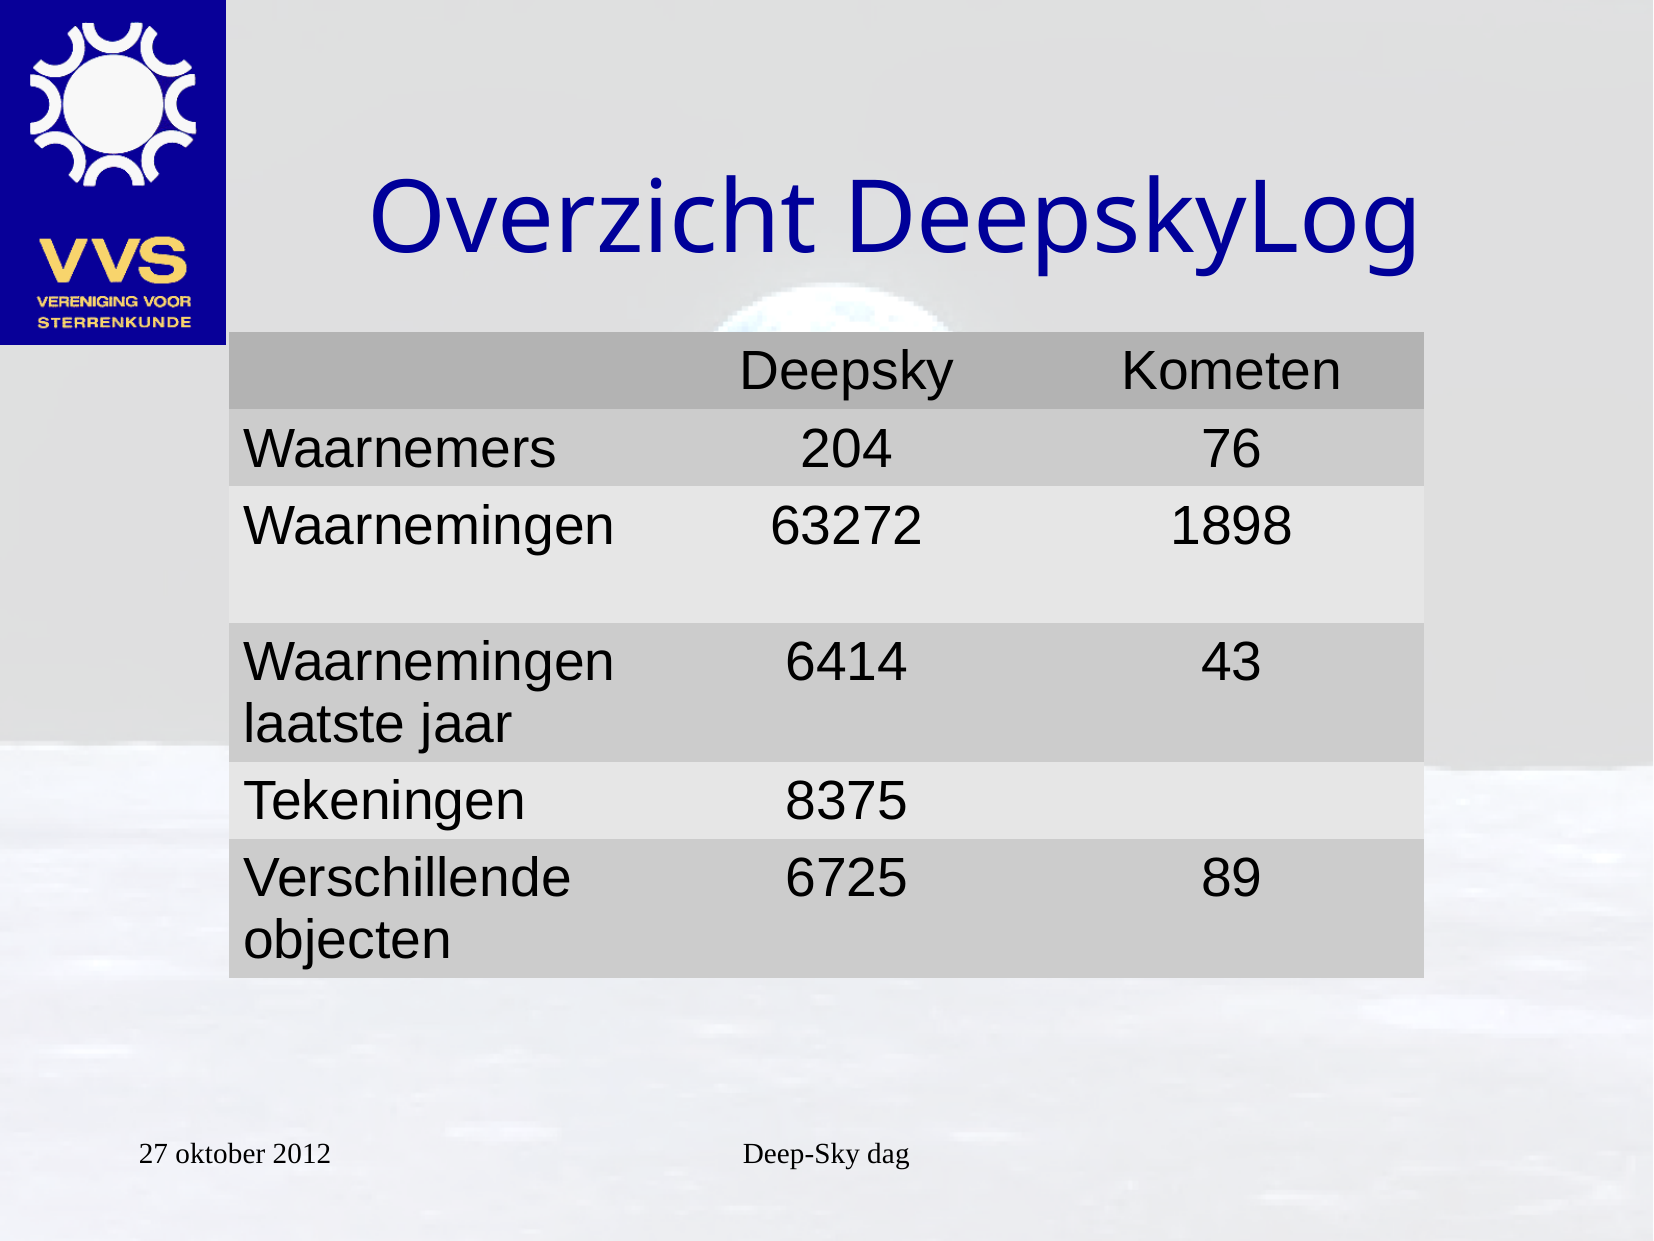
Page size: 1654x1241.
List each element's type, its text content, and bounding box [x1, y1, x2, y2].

table_header Deepsky [654, 332, 1039, 409]
table_header [229, 332, 654, 409]
table_cell Waarnemers [229, 409, 654, 486]
title Overzicht DeepskyLog [261, 83, 1529, 344]
picture [0, 0, 226, 345]
table_cell 63272 [654, 486, 1039, 623]
table_cell 6414 [654, 623, 1039, 762]
table_cell [1039, 762, 1424, 839]
table_cell Waarnemingen [229, 486, 654, 623]
table_cell 1898 [1039, 486, 1424, 623]
table_cell 43 [1039, 623, 1424, 762]
table_cell 89 [1039, 839, 1424, 978]
table_cell Waarnemingen laatste jaar [229, 623, 654, 762]
table_cell 204 [654, 409, 1039, 486]
table_cell 76 [1039, 409, 1424, 486]
table_cell Tekeningen [229, 762, 654, 839]
table_header Kometen [1039, 332, 1424, 409]
table_cell 6725 [654, 839, 1039, 978]
table_cell Verschillende objecten [229, 839, 654, 978]
table_cell 8375 [654, 762, 1039, 839]
